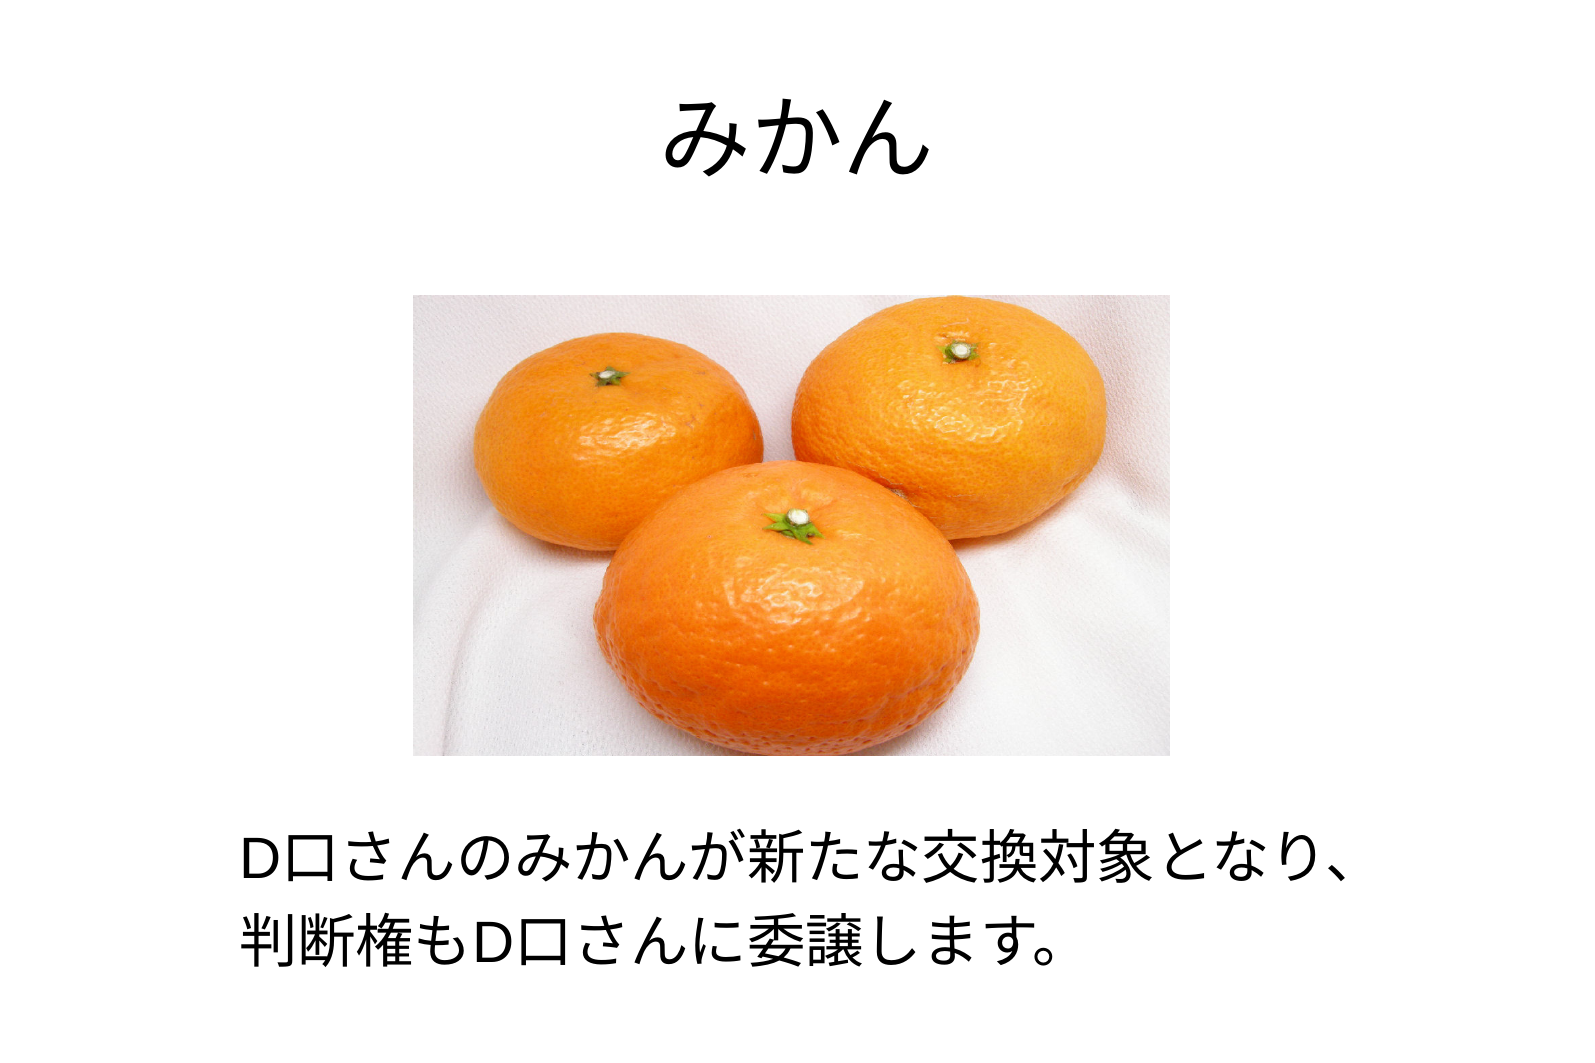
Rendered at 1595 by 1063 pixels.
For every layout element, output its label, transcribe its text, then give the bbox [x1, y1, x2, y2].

text_box D口さんのみかんが新たな交換対象となり、 判断権もD口さんに委譲します。 [224, 803, 1405, 949]
title みかん [79, 42, 1515, 220]
picture [413, 295, 1170, 756]
